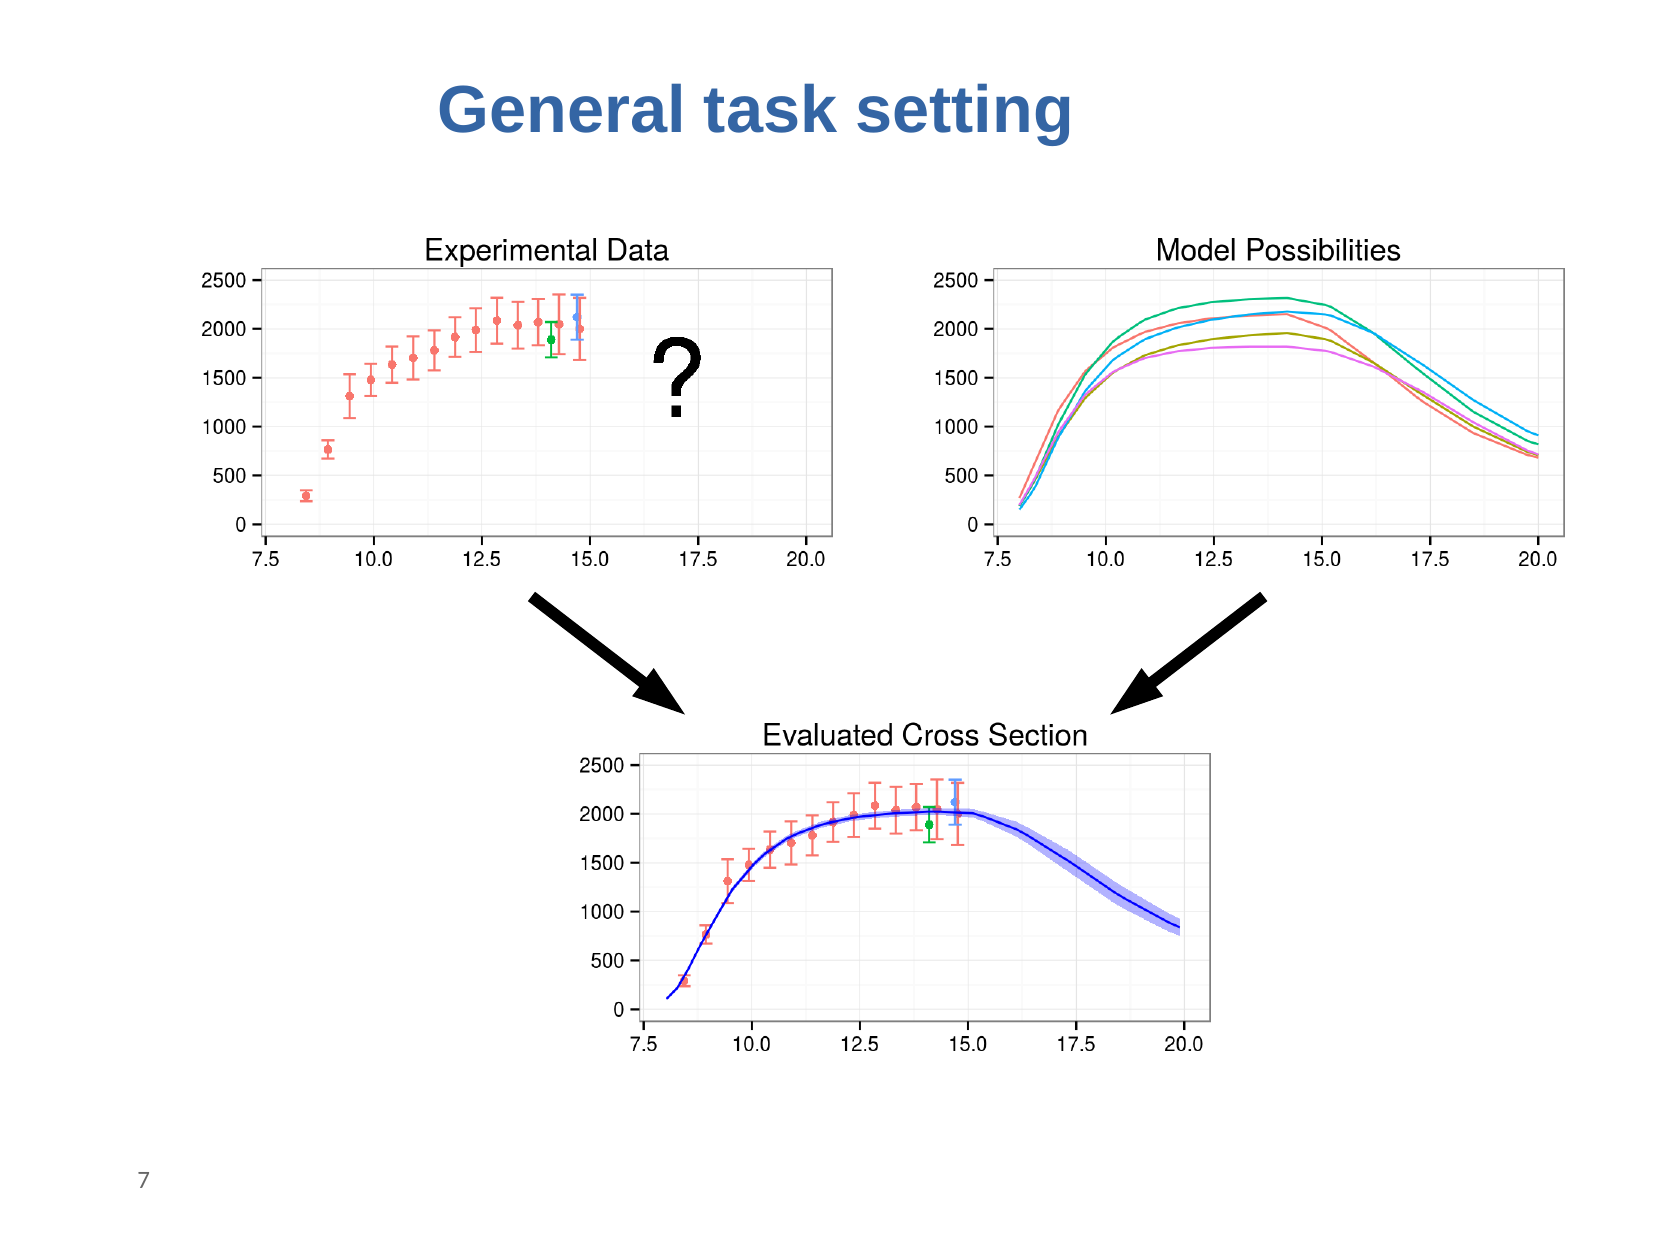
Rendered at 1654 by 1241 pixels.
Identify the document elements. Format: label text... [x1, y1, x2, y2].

title General task setting [147, 5, 1365, 213]
picture [885, 200, 1594, 614]
picture [153, 213, 862, 614]
picture [531, 685, 1240, 1099]
